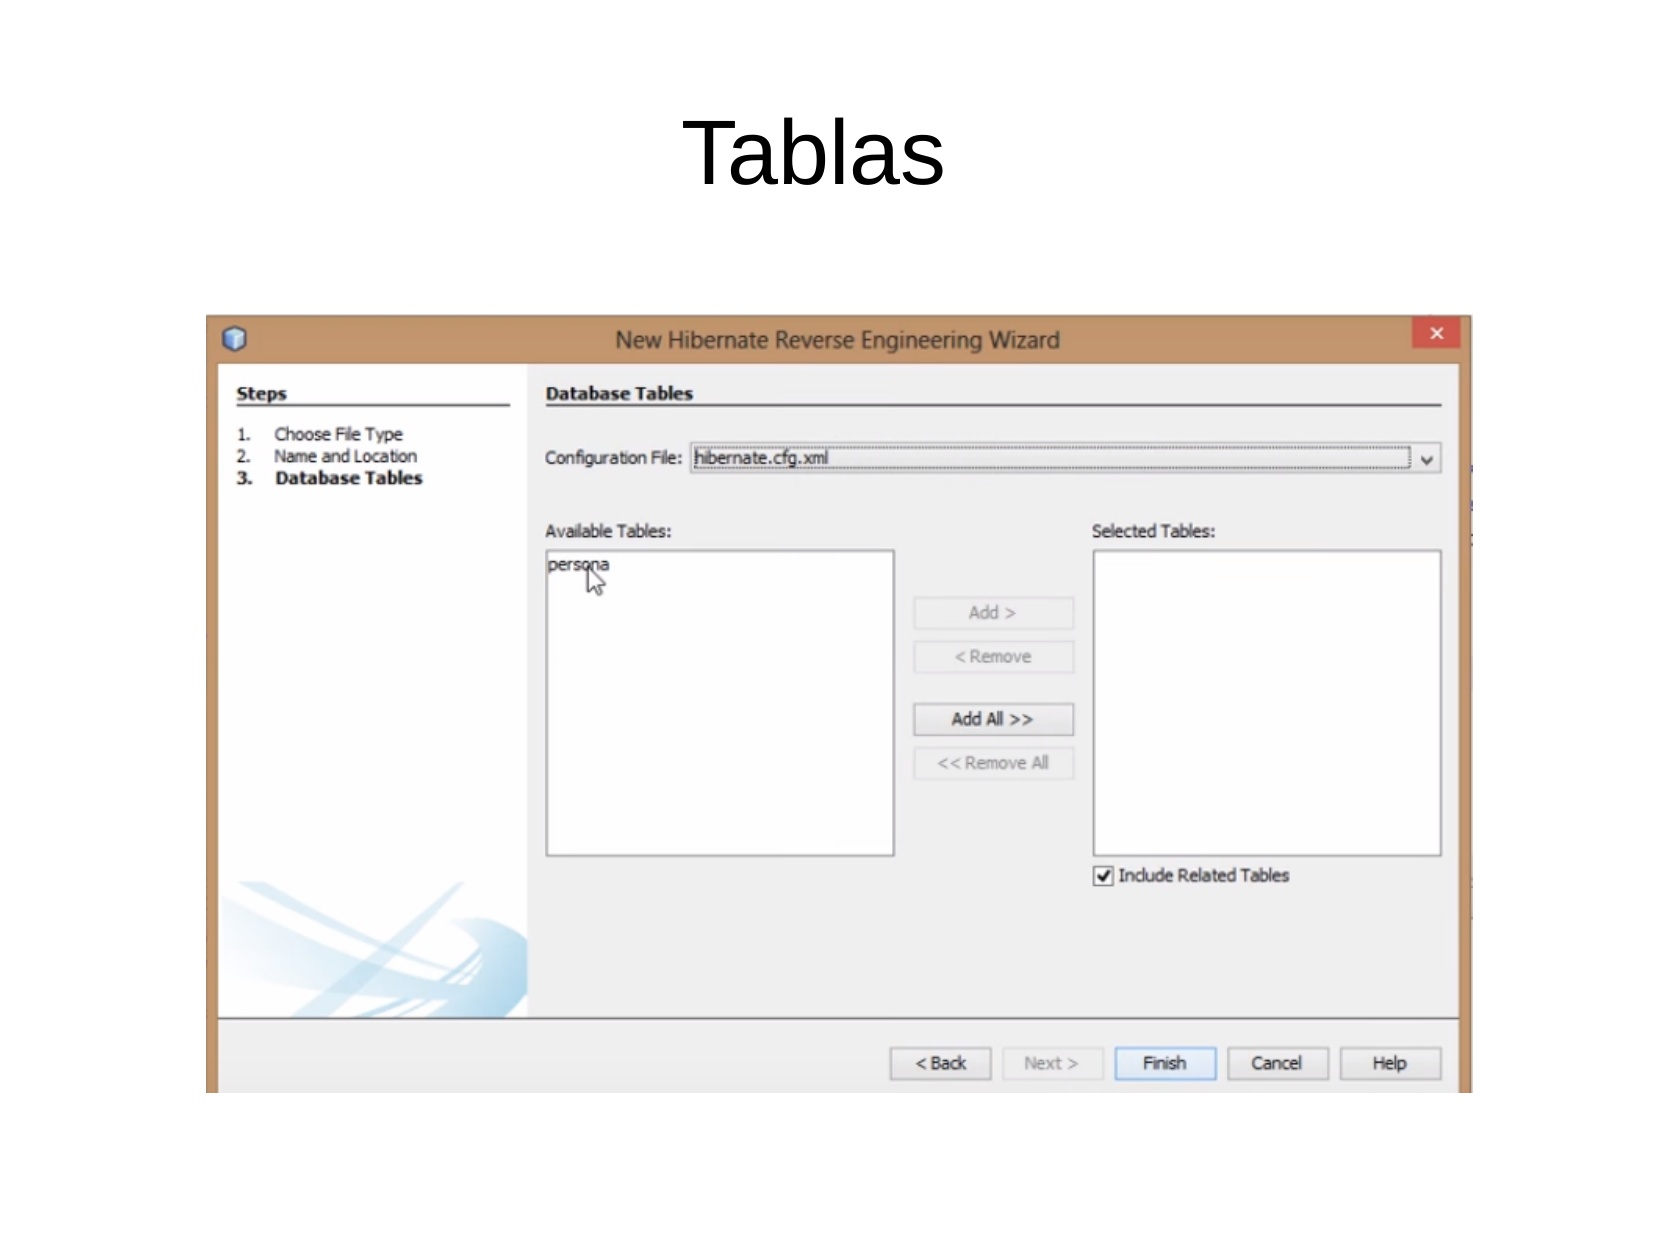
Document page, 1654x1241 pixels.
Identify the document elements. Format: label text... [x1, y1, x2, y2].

picture [206, 314, 1473, 1093]
title Tablas [82, 49, 1571, 257]
